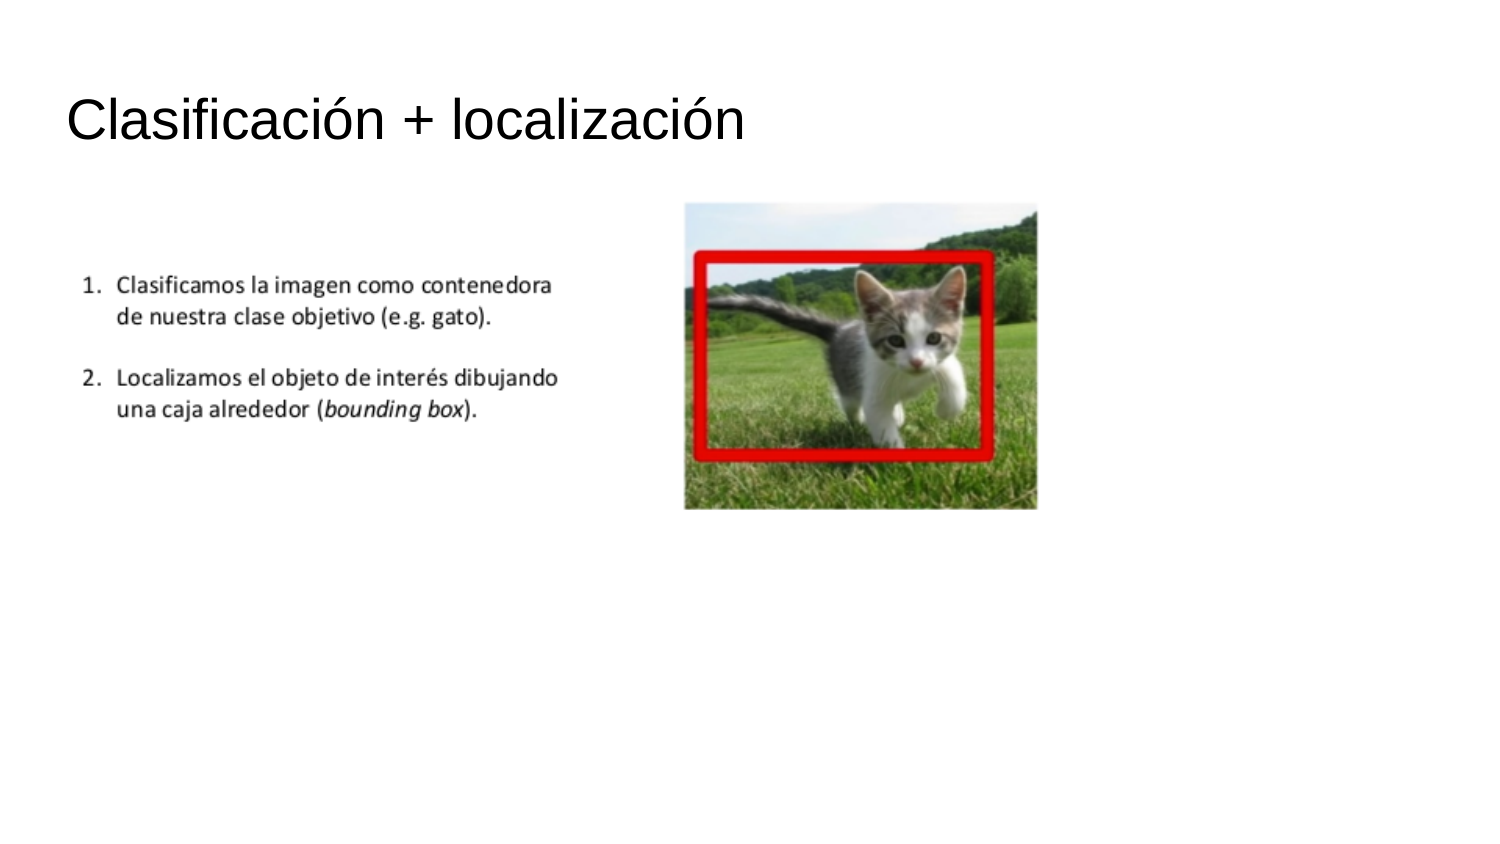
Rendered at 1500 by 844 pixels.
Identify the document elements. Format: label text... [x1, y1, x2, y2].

picture [51, 188, 1067, 532]
title Clasificación + localización [51, 72, 1449, 167]
